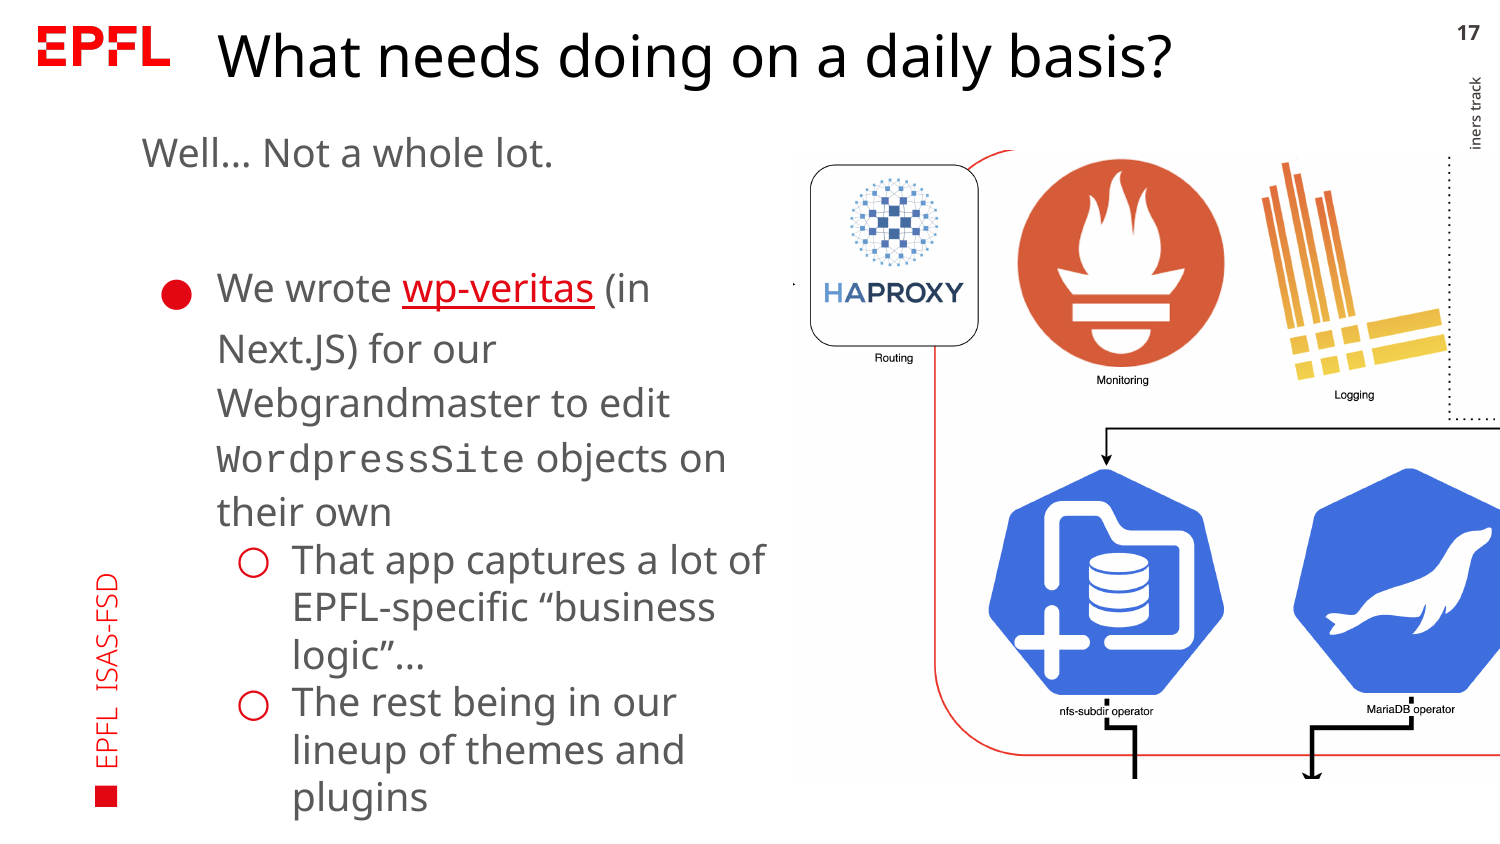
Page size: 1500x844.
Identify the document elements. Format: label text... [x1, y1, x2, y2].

title What needs doing on a daily basis? [202, 0, 1449, 150]
picture [817, 150, 1500, 779]
text_box Well… Not a whole lot. We wrote wp-veritas (in Next.JS) for our Webgrandmaster to edit WordpressSite objects on their own That app captures a lot of EPFL-specific “business logic”… The rest being in our lineup of themes and plugins [126, 112, 817, 779]
slide_number <number> [1415, 0, 1496, 65]
picture [38, 26, 170, 66]
